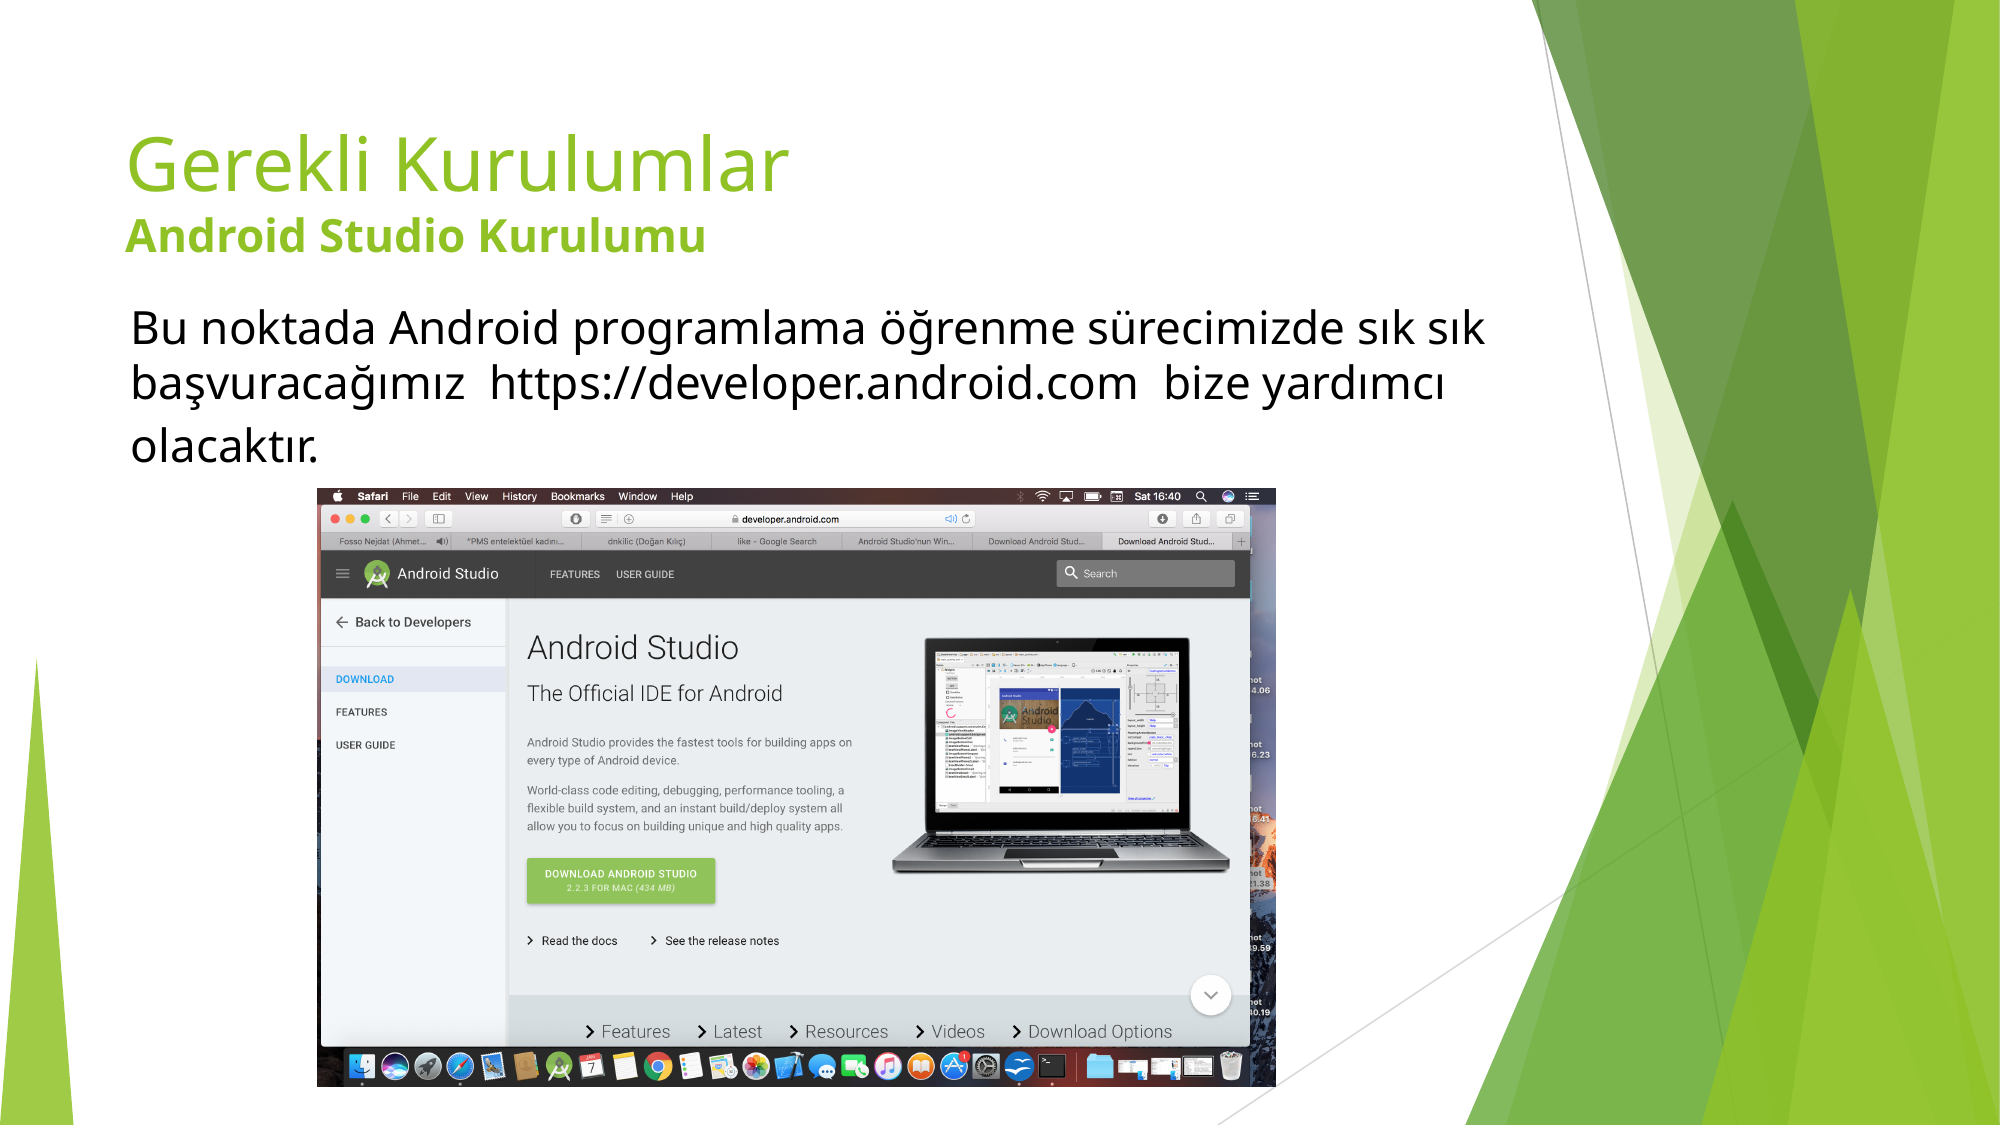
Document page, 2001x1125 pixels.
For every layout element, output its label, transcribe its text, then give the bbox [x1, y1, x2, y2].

title Gerekli Kurulumlar Android Studio Kurulumu [111, 109, 1522, 326]
list Bu noktada Android programlama öğrenme sürecimizde sık sık başvuracağımız https://developer.android.com bize yardımcı olacaktır. [115, 291, 1612, 928]
picture [317, 488, 1276, 1087]
